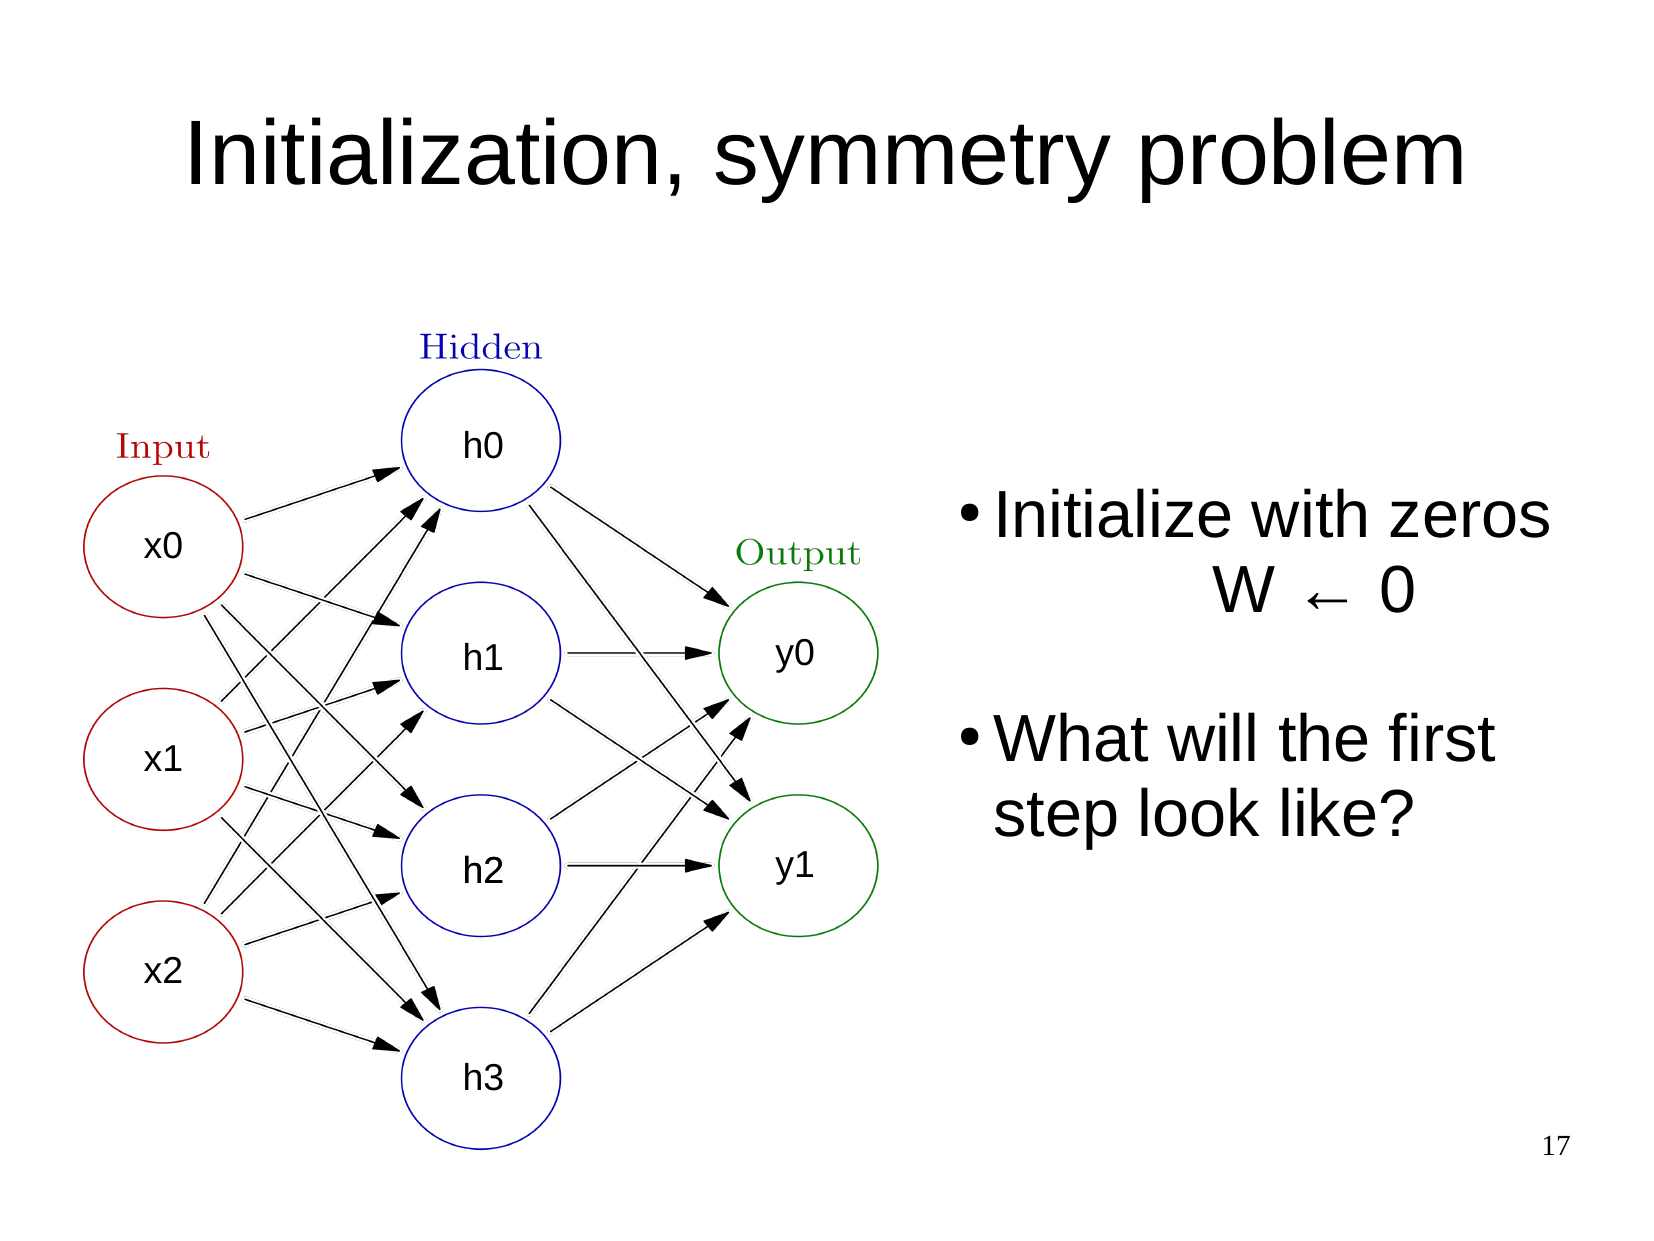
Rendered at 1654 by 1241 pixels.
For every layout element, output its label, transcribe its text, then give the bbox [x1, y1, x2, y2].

text_box x0 [128, 517, 198, 575]
text_box h3 [447, 1048, 520, 1106]
title Initialization, symmetry problem [82, 49, 1571, 257]
picture [83, 329, 881, 1186]
text_box h2 [447, 842, 520, 899]
text_box x2 [128, 942, 199, 1000]
text_box y1 [760, 836, 830, 894]
text_box h0 [447, 416, 519, 474]
text_box h1 [447, 629, 519, 687]
text_box x1 [128, 729, 199, 787]
text_box Initialize with zeros W ← 0 What will the first step look like? [943, 469, 1651, 859]
text_box y0 [760, 623, 830, 681]
